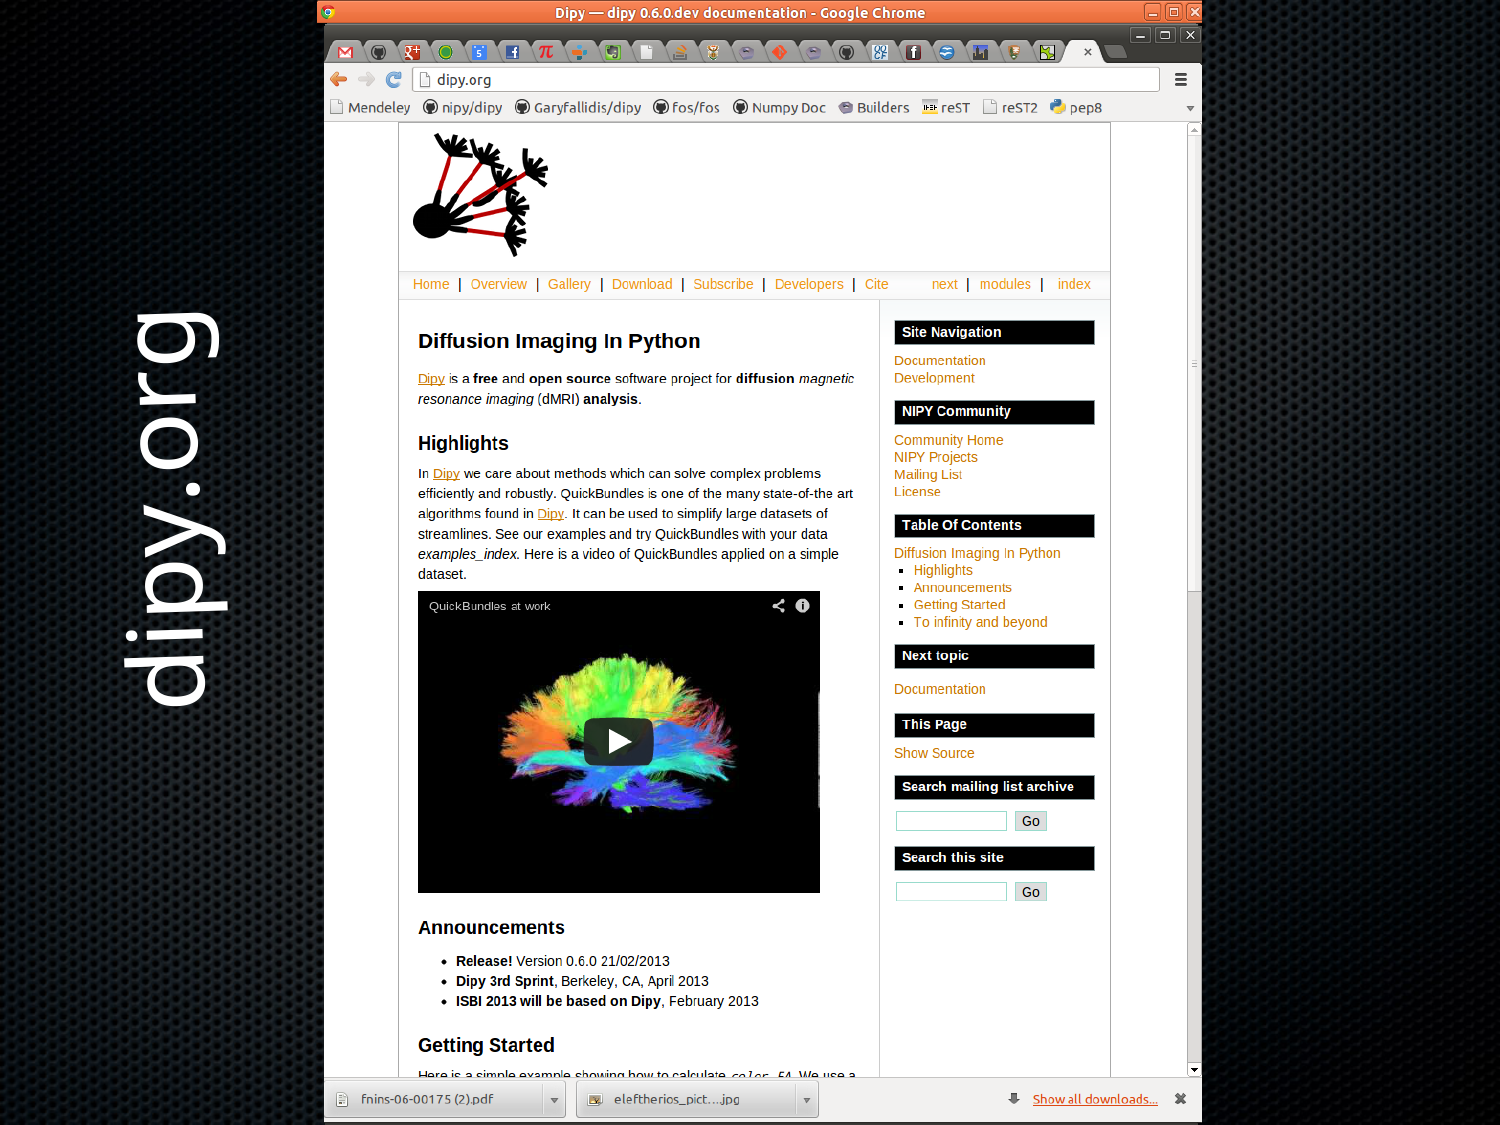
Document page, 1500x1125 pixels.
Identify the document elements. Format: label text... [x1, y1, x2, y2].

picture [0, 0, 1500, 1125]
text_box dipy.org [80, 266, 235, 730]
